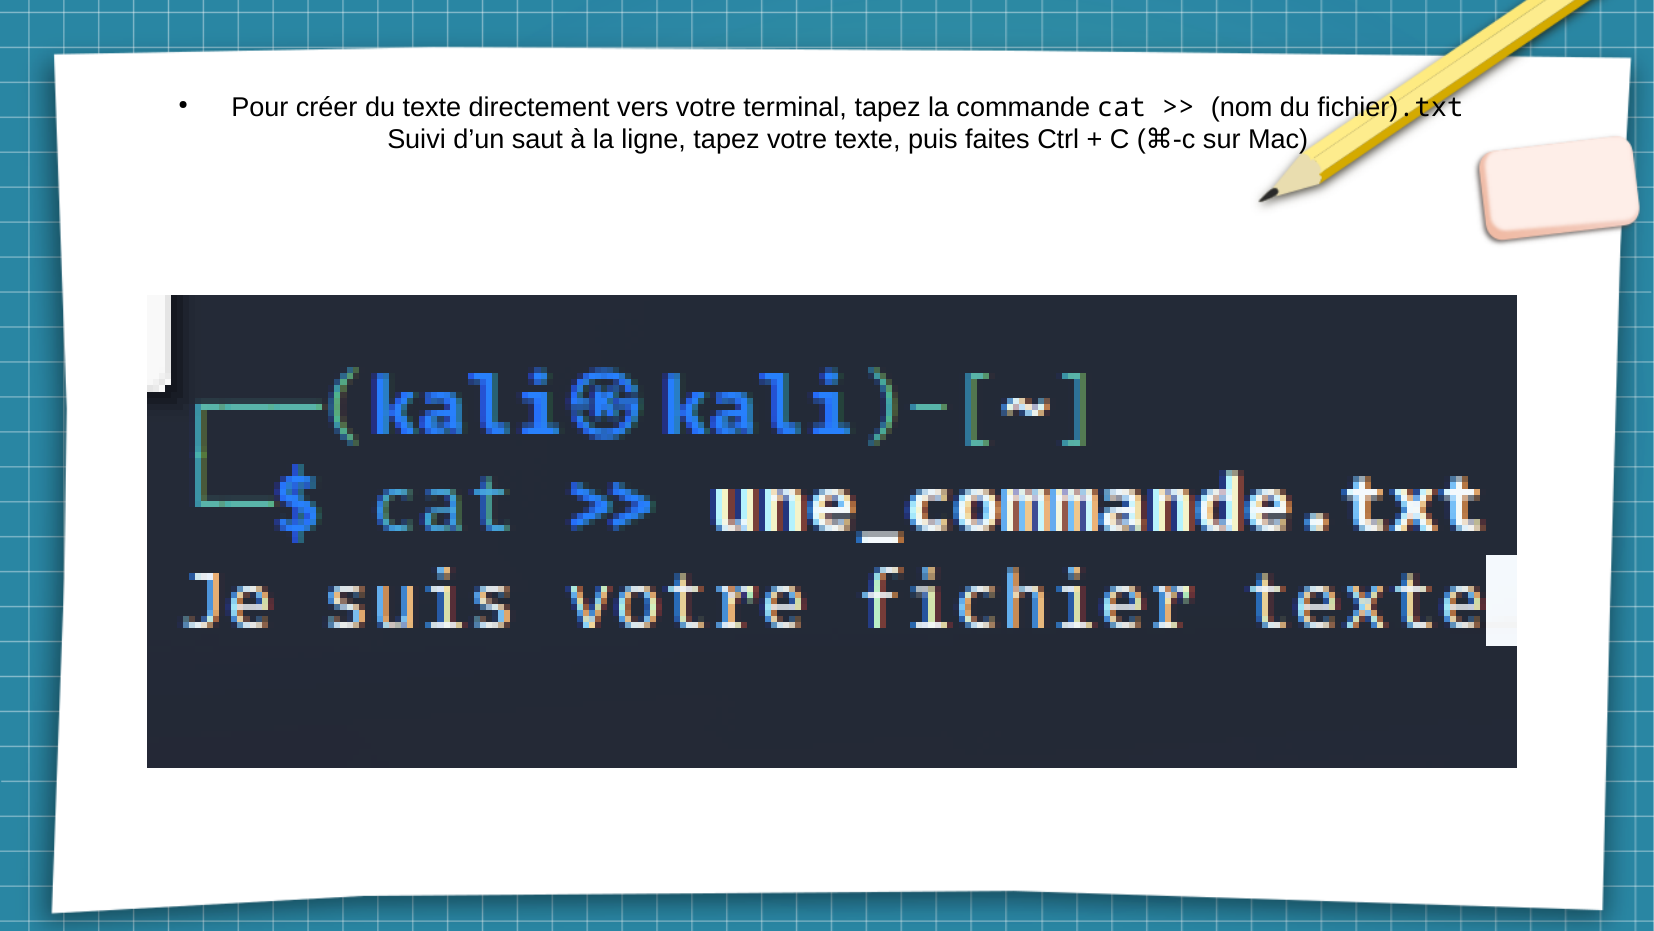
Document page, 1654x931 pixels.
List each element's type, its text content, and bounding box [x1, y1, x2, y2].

picture [0, 0, 1654, 931]
title Pour créer du texte directement vers votre terminal, tapez la commande cat >> (nom du fichier).txt Suivi d’un saut à la ligne, tapez votre texte, puis faites Ctrl + C (⌘-c sur Mac) [0, 74, 1625, 168]
